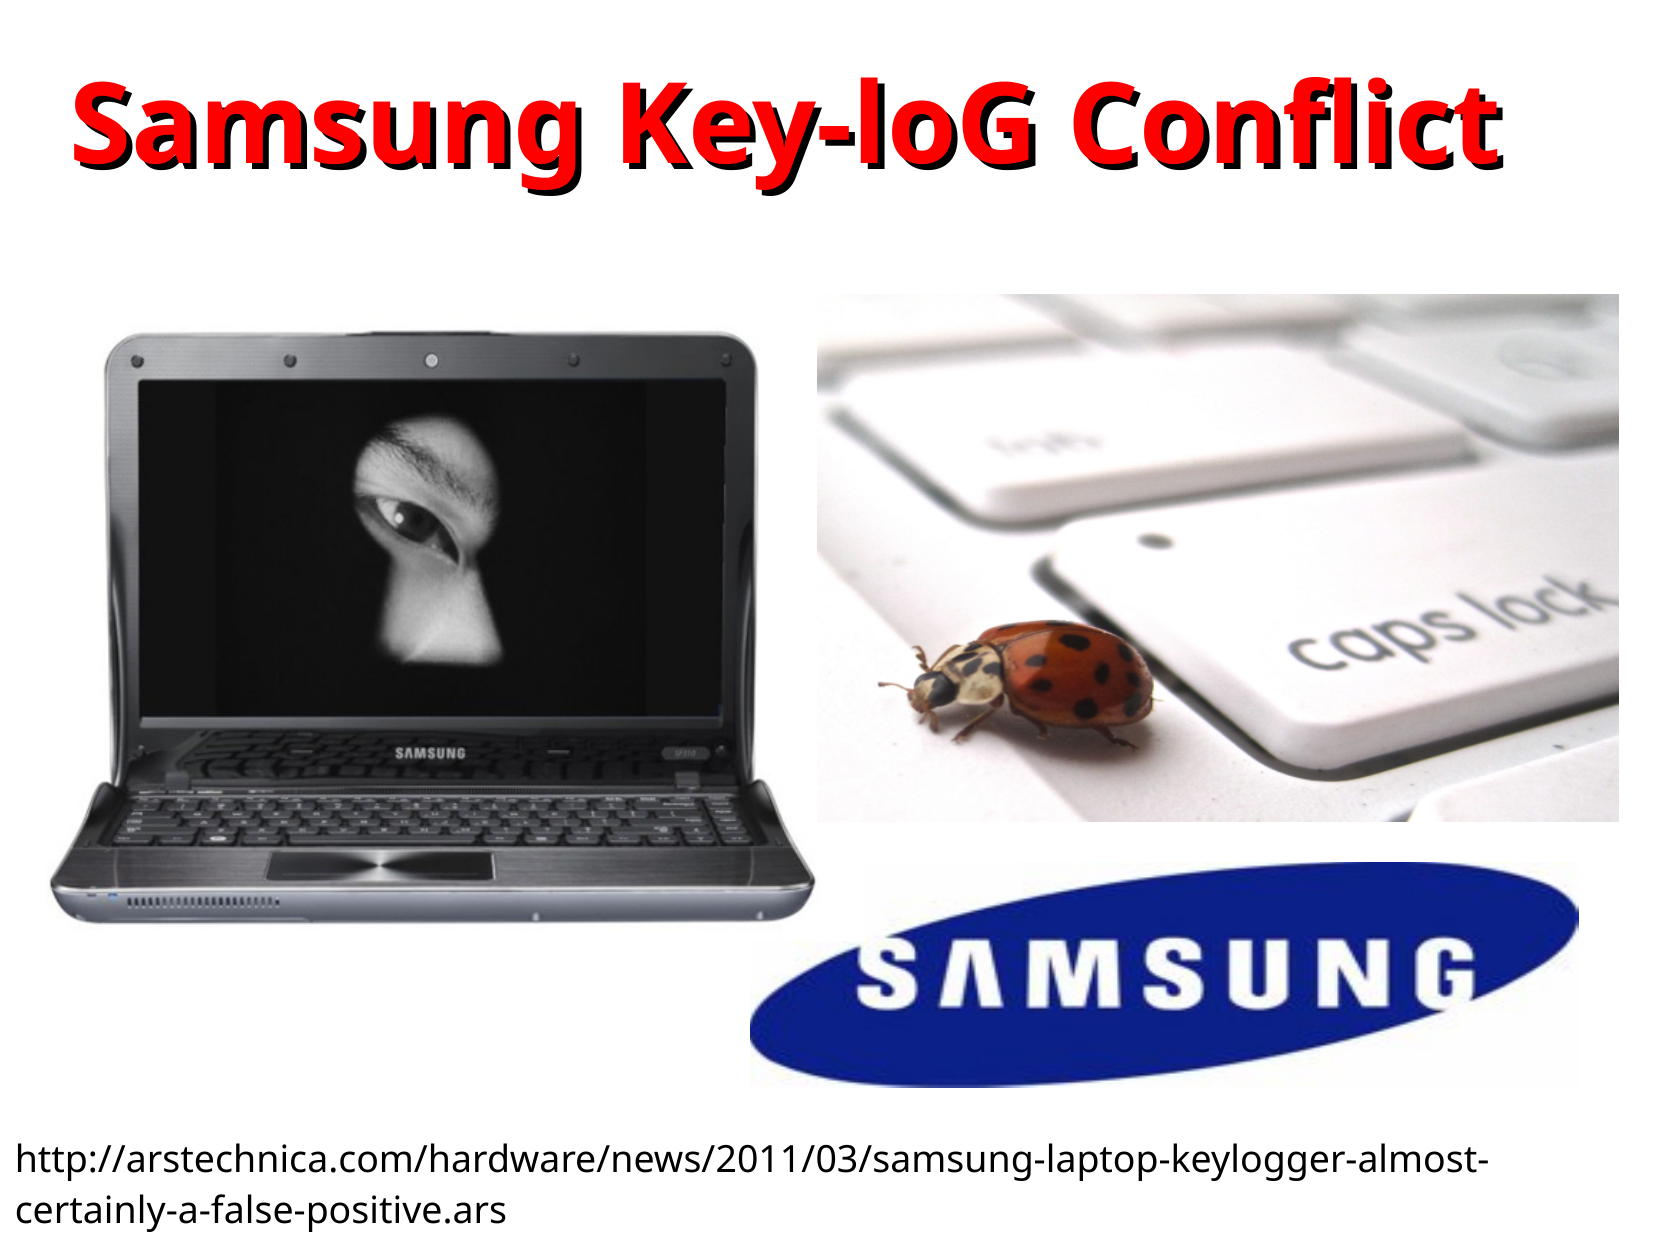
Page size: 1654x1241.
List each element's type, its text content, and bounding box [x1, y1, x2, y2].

text_box http://arstechnica.com/hardware/news/2011/03/samsung-laptop-keylogger-almost-certainly-a-false-positive.ars [0, 1125, 1654, 1241]
picture [2, 294, 1619, 1088]
text_box Samsung Key-loG Conflict [54, 35, 1600, 200]
